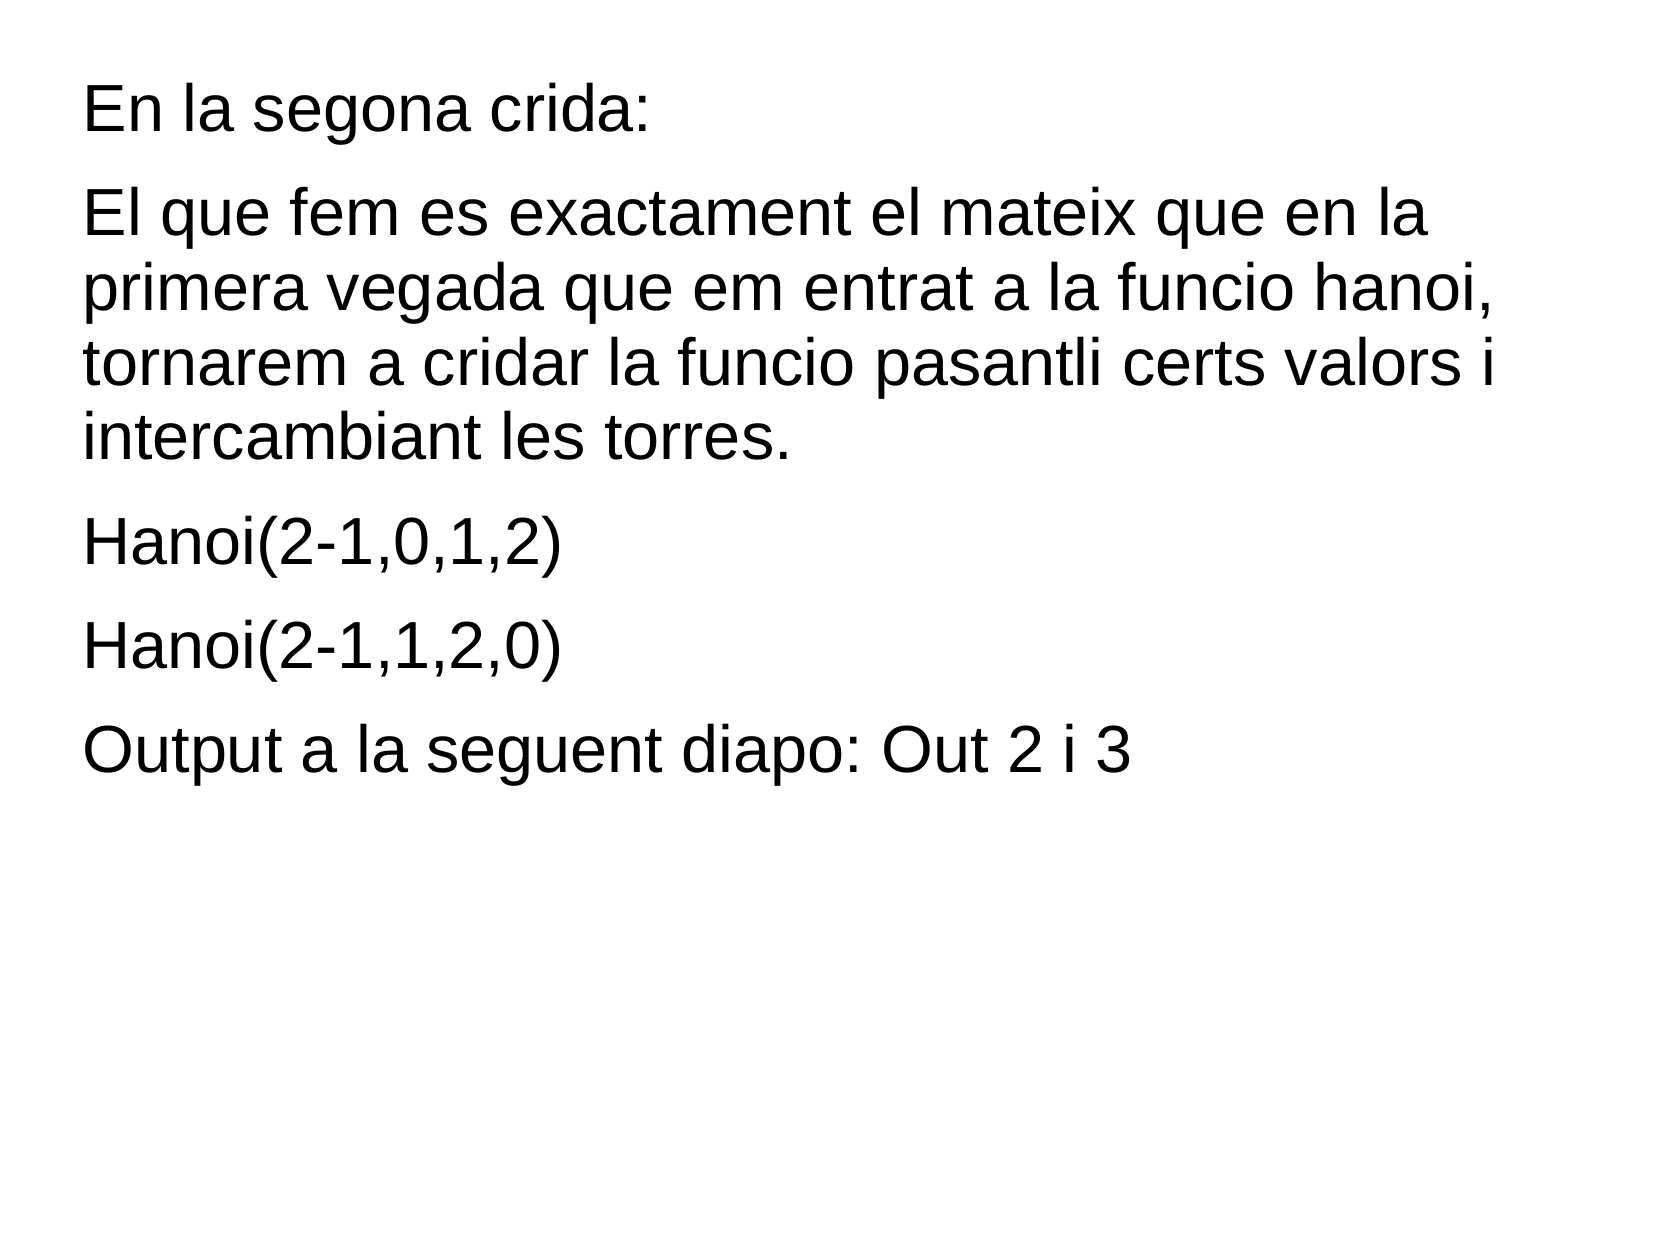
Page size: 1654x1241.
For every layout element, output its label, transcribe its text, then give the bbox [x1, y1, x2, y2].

list En la segona crida: El que fem es exactament el mateix que en la primera vegada que em entrat a la funcio hanoi, tornarem a cridar la funcio pasantli certs valors i intercambiant les torres. Hanoi(2-1,0,1,2) Hanoi(2-1,1,2,0) Output a la seguent diapo: Out 2 i 3 [82, 70, 1571, 1010]
